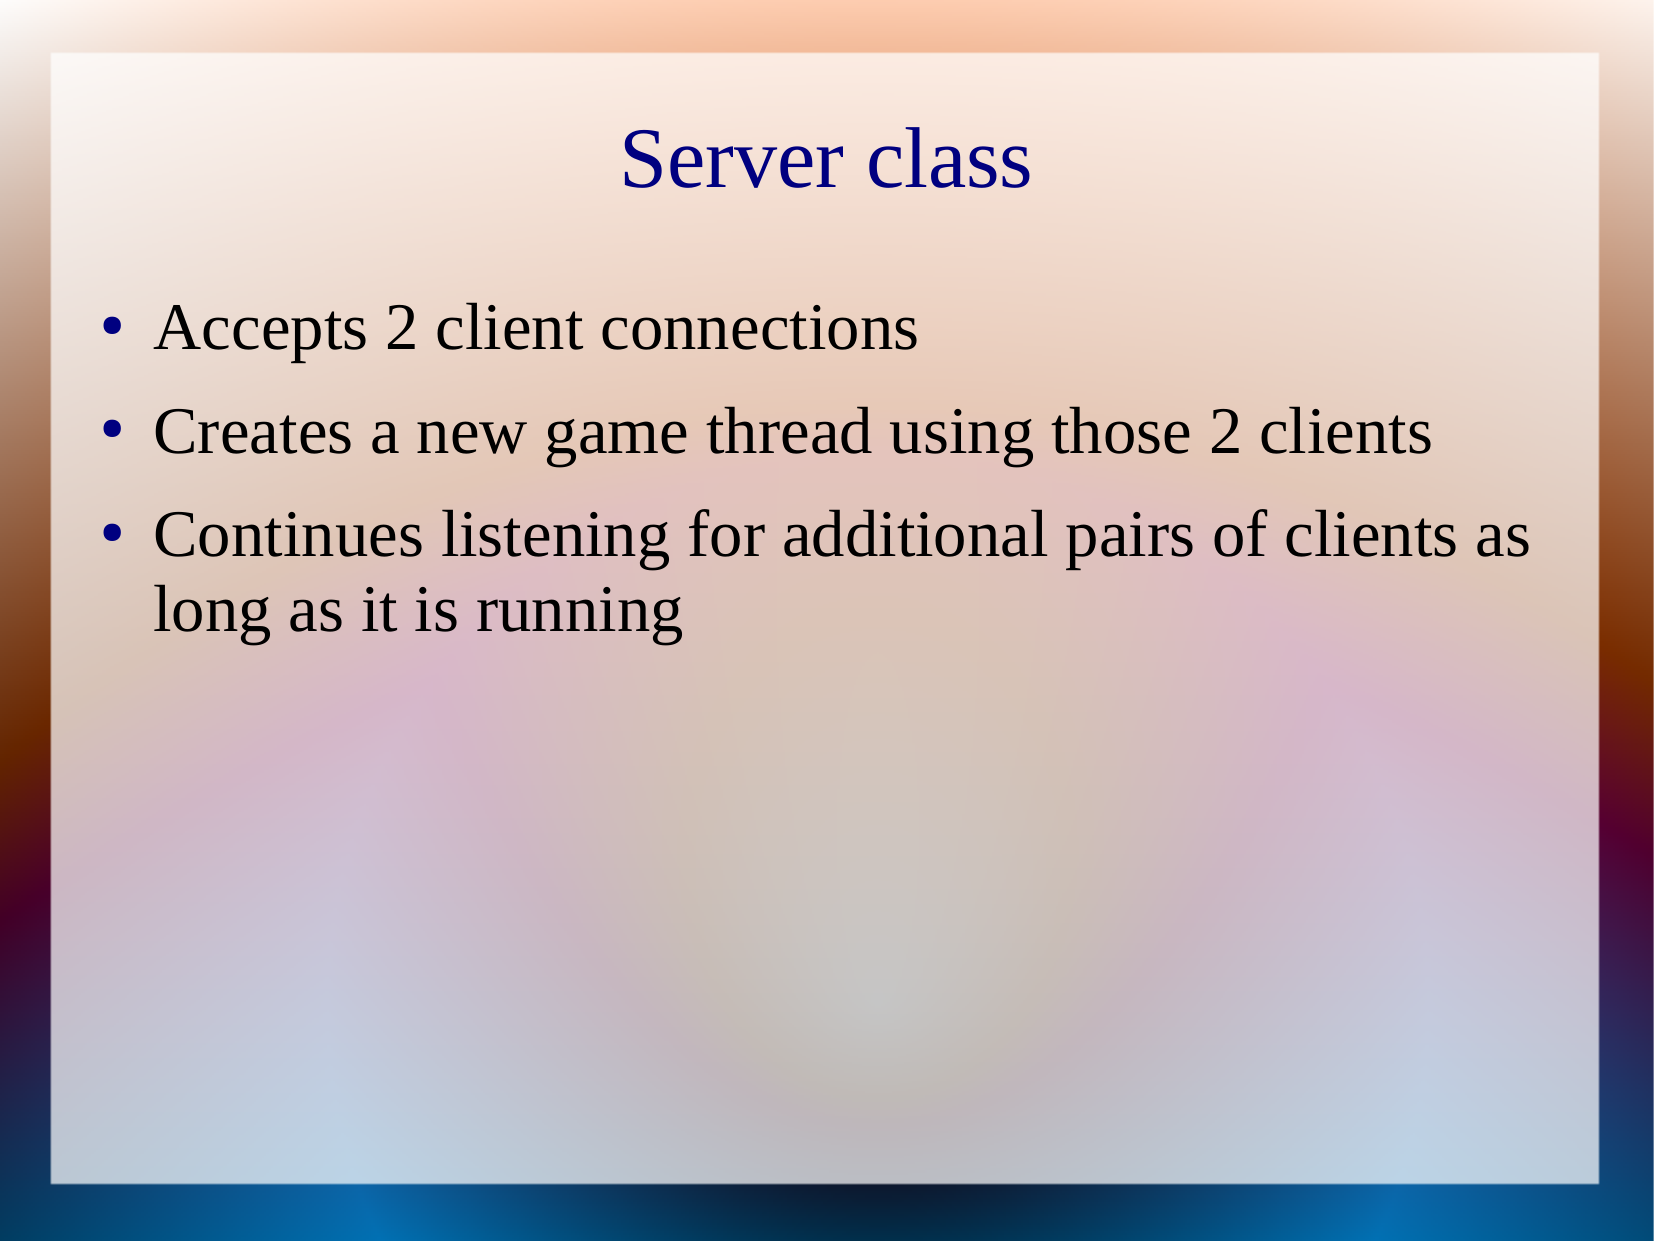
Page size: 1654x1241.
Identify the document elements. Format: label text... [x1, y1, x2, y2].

picture [0, 0, 1654, 1241]
title Server class [82, 55, 1571, 263]
list Accepts 2 client connections Creates a new game thread using those 2 clients Continues listening for additional pairs of clients as long as it is running [82, 290, 1571, 1034]
